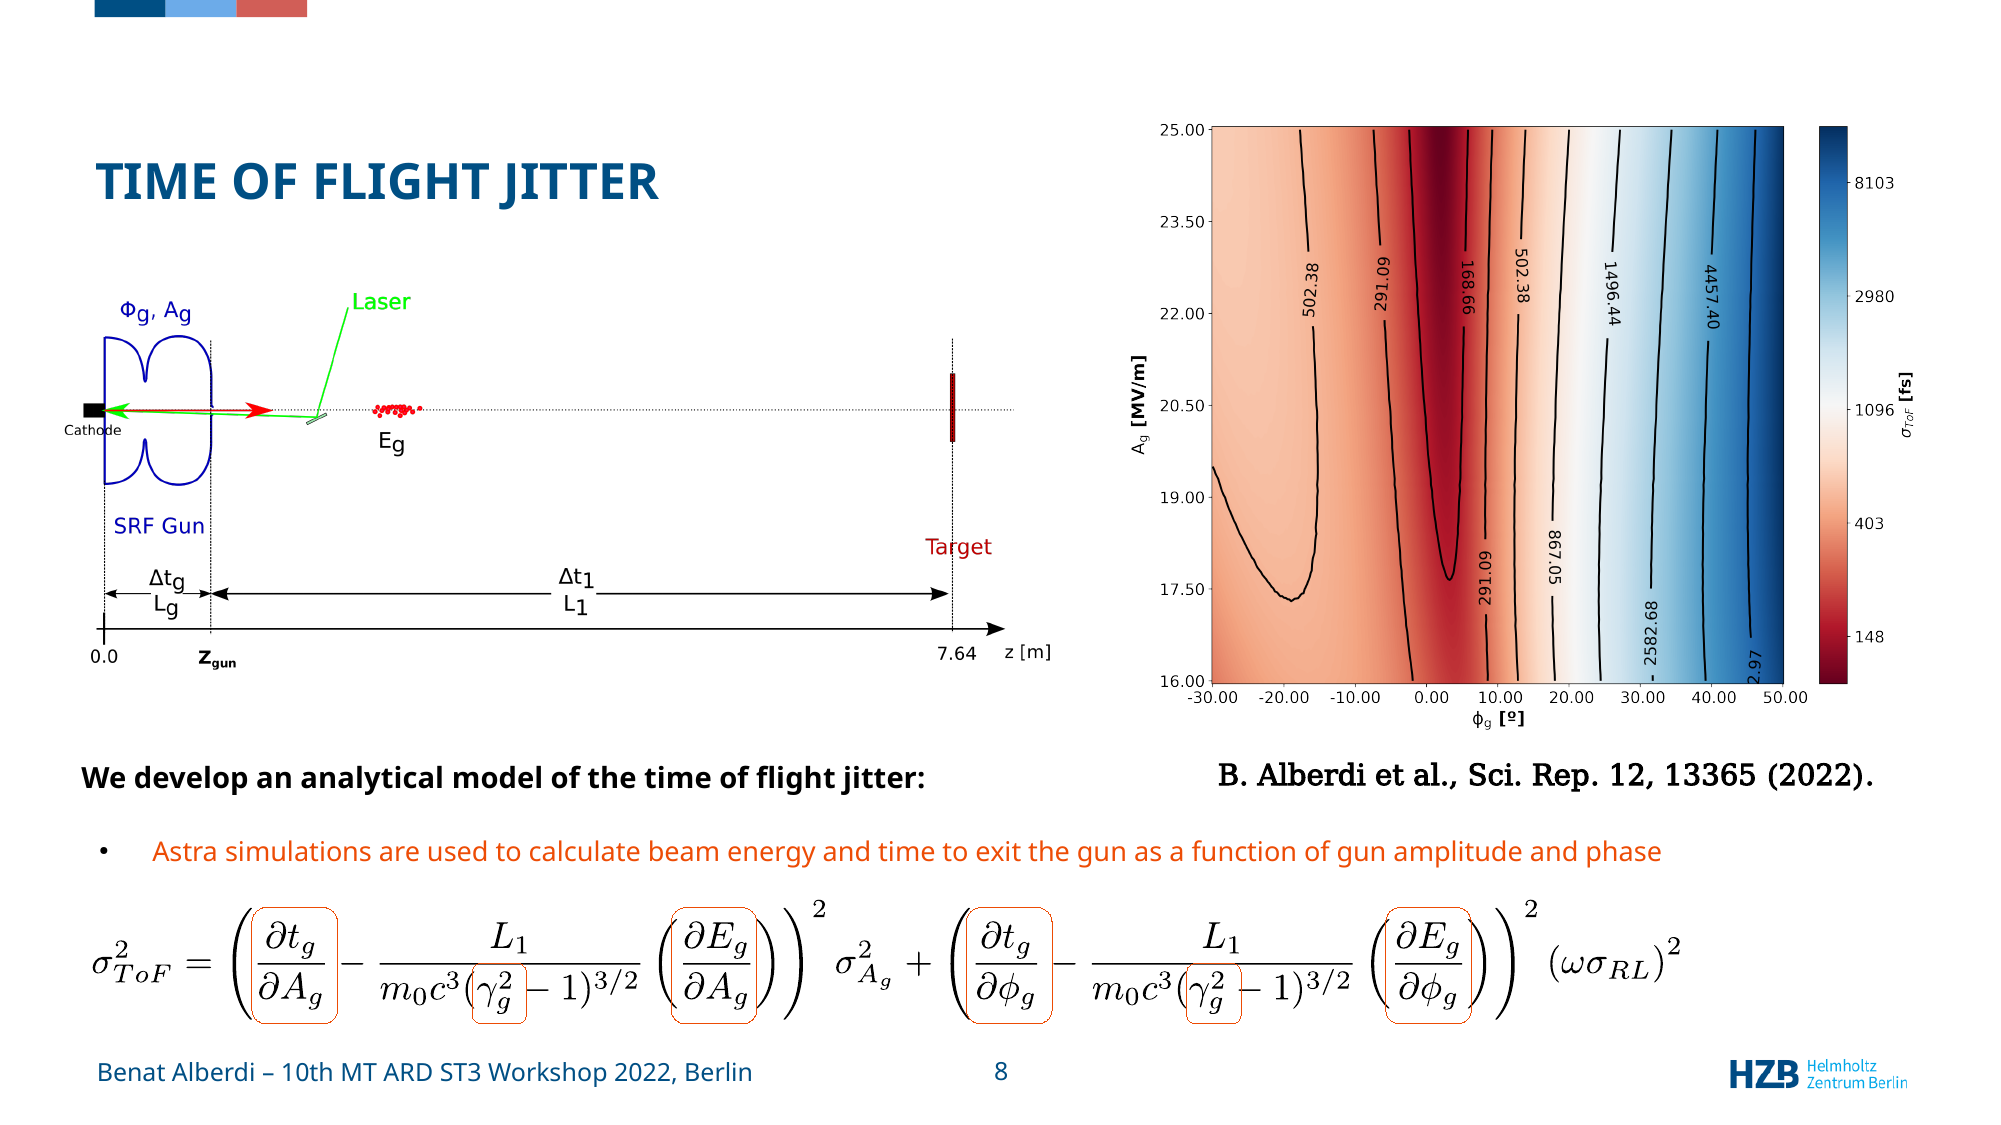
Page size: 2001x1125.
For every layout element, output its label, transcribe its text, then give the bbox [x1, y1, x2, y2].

picture [64, 293, 1051, 685]
picture [1109, 106, 1968, 751]
title Time of flight jitter [94, 137, 1001, 211]
list We develop an analytical model of the time of flight jitter: Astra simulations are used to calculate beam energy and time to exit the gun as a function of gun amplitude and phase [81, 742, 1907, 1092]
text_box [92, 899, 1680, 1024]
list B. Alberdi et al., Sci. Rep. 12, 13365 (2022). [1217, 738, 1893, 814]
